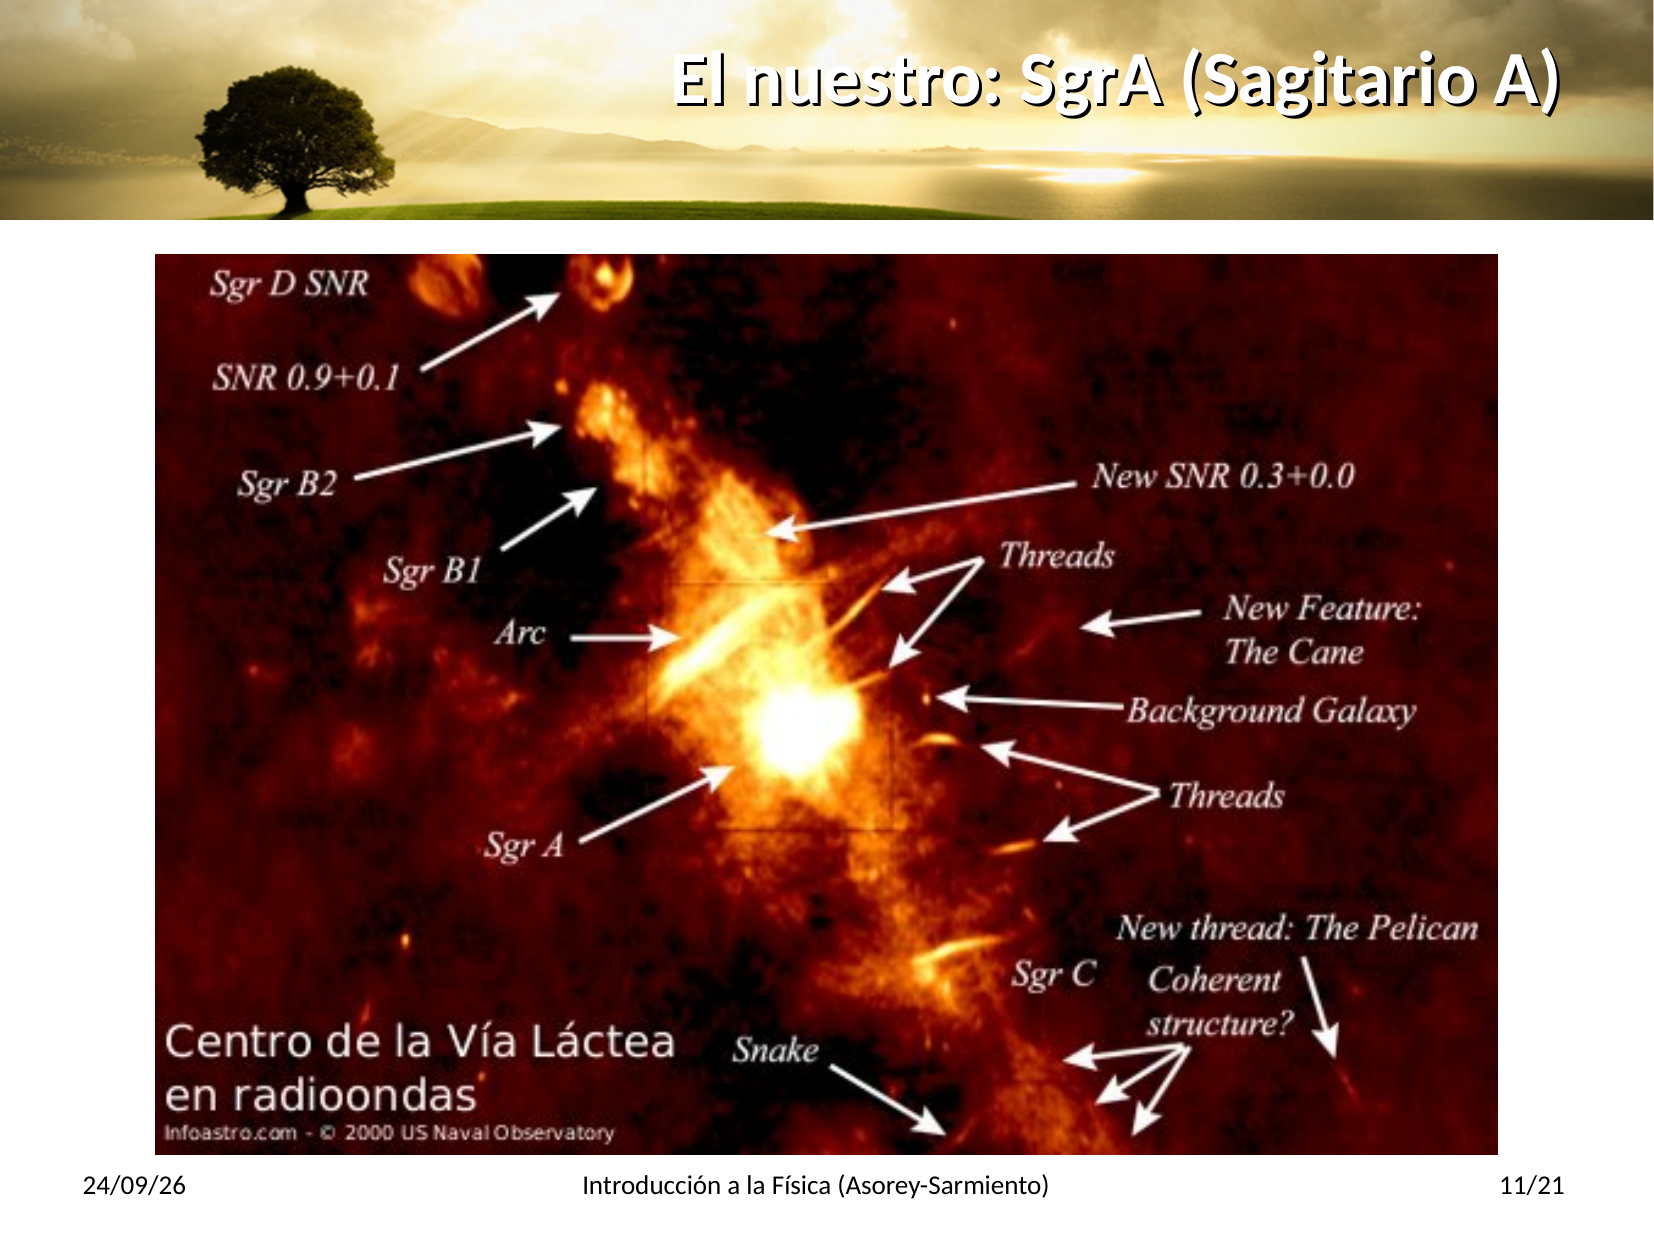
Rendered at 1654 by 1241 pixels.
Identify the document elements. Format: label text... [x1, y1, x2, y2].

title El nuestro: SgrA (Sagitario A) [75, 19, 1564, 151]
picture [155, 254, 1498, 1156]
picture [0, 0, 1654, 220]
